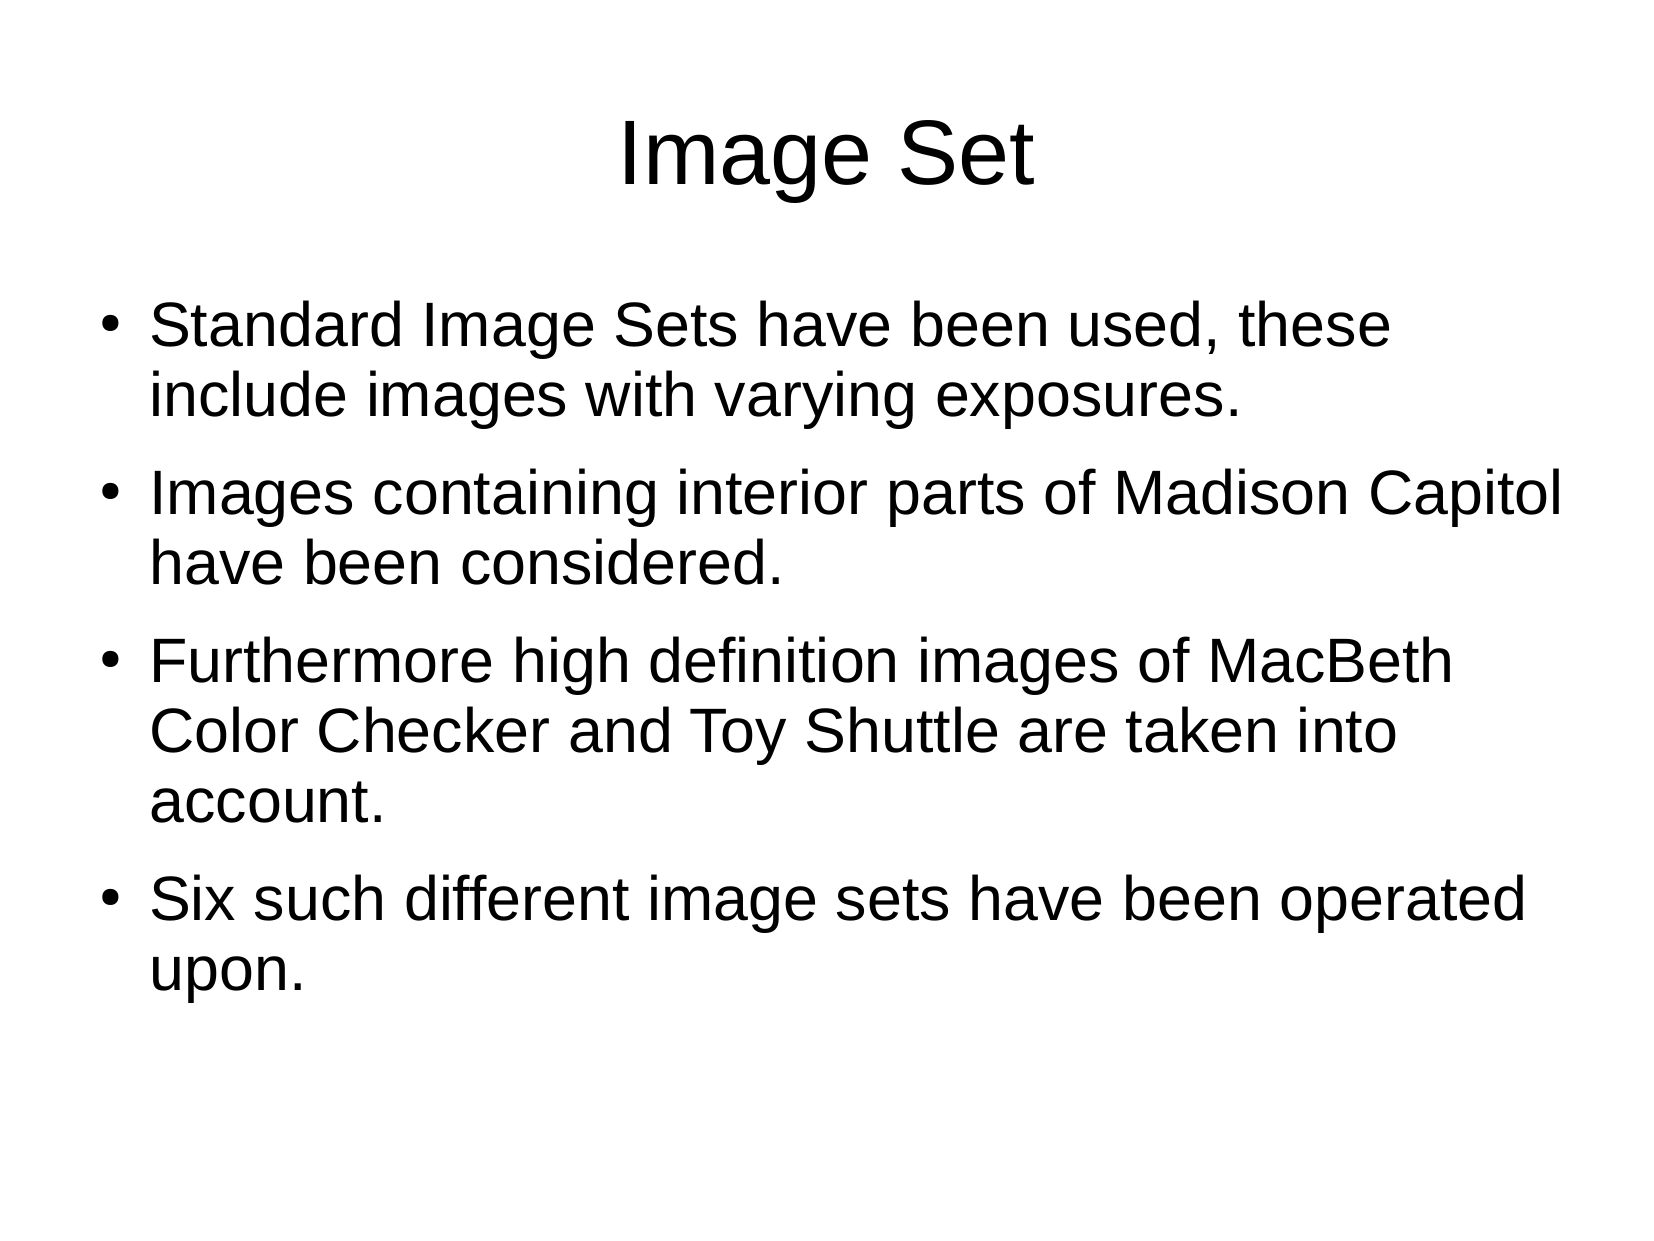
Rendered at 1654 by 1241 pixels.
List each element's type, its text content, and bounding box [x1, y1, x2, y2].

title Image Set [82, 49, 1571, 257]
list Standard Image Sets have been used, these include images with varying exposures. Images containing interior parts of Madison Capitol have been considered. Furthermore high definition images of MacBeth Color Checker and Toy Shuttle are taken into account. Six such different image sets have been operated upon. [82, 290, 1571, 1010]
